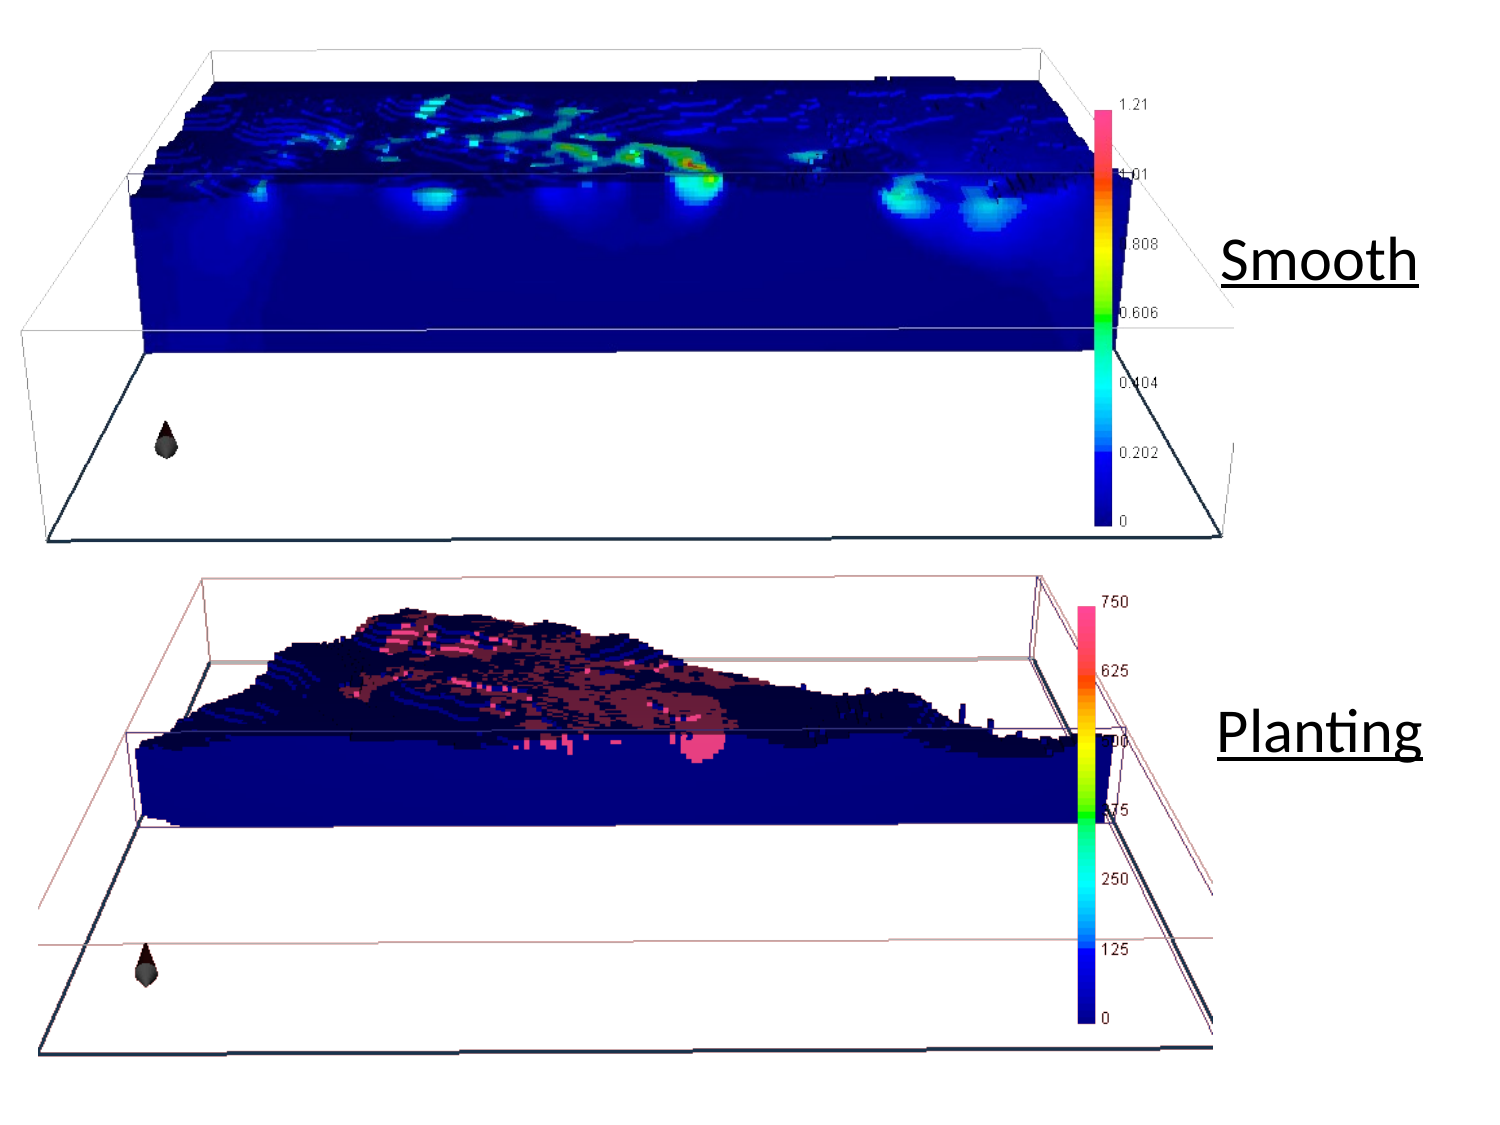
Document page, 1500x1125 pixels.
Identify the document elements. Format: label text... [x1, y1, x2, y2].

title Smooth [1140, 210, 1500, 301]
picture [18, 0, 1234, 1125]
title Planting [1140, 682, 1500, 773]
